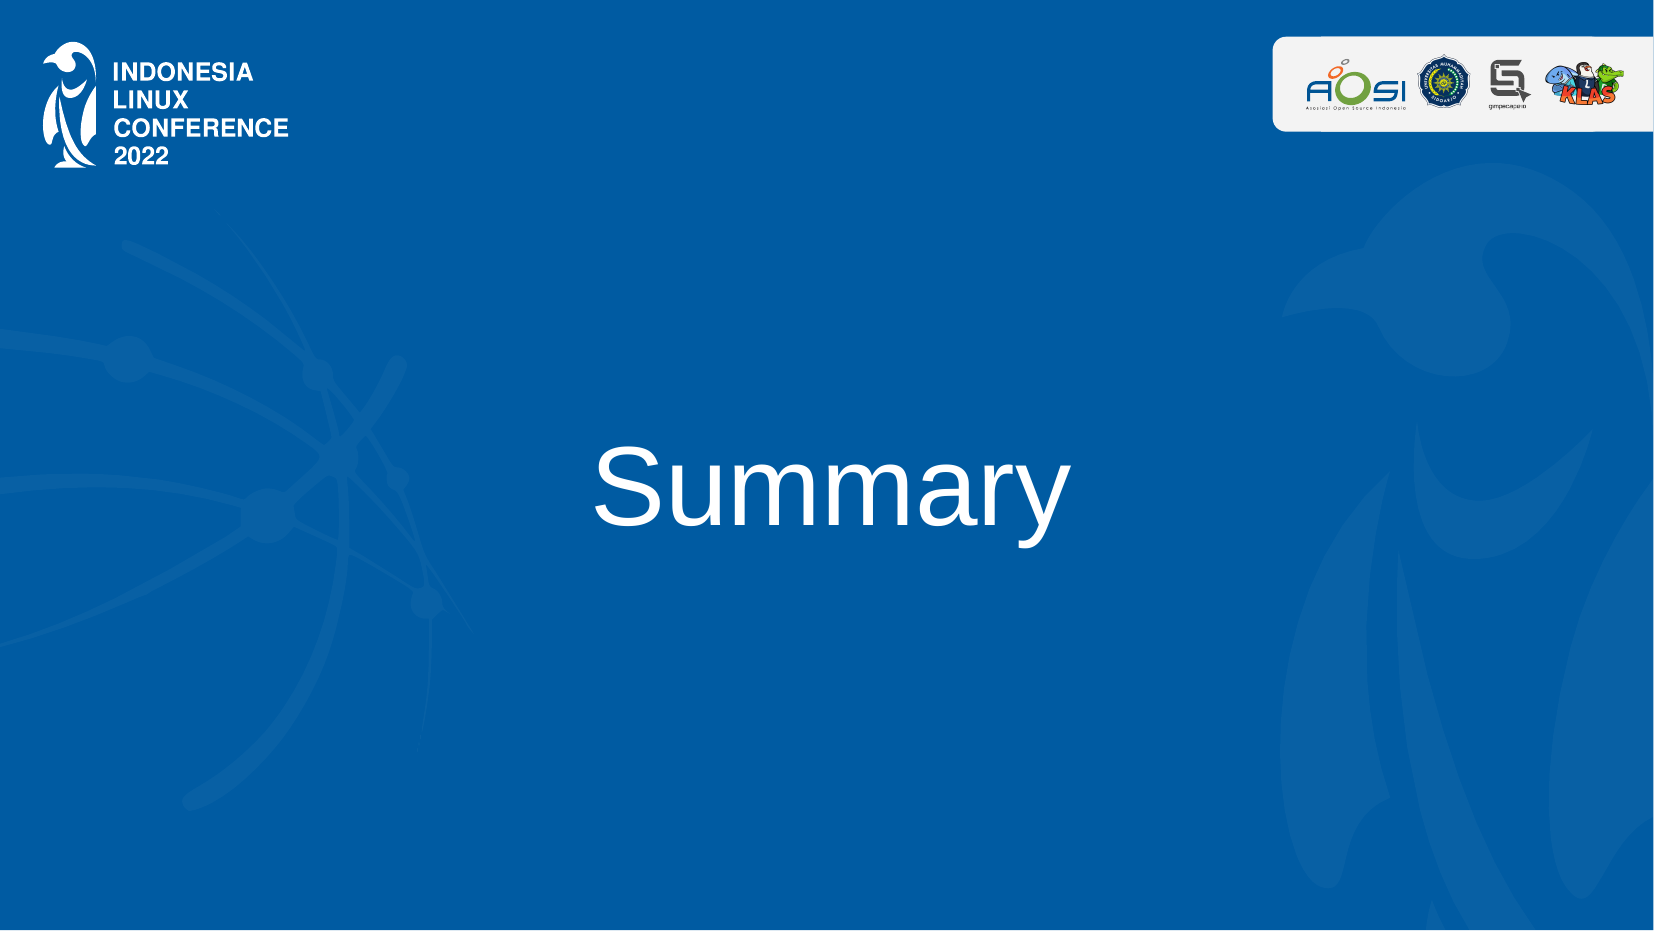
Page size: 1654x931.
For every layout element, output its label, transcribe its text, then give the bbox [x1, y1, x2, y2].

picture [1545, 62, 1624, 105]
picture [1417, 54, 1471, 108]
text_box Summary [43, 412, 1619, 538]
